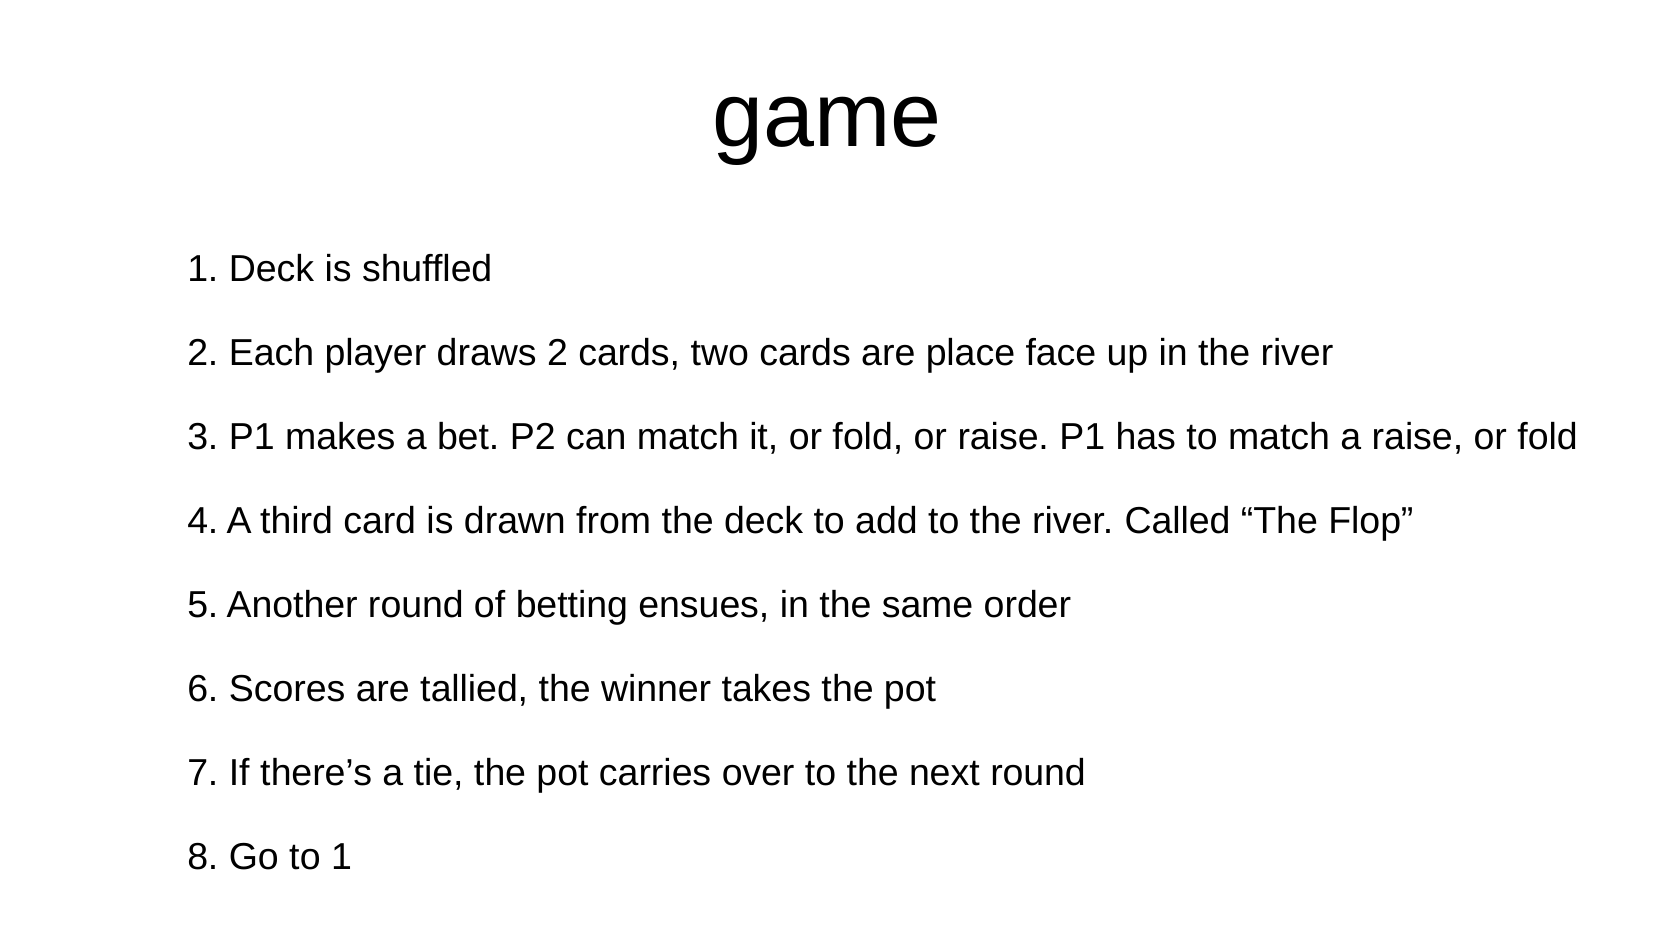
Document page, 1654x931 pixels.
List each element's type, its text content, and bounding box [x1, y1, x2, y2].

text_box 1. Deck is shuffled 2. Each player draws 2 cards, two cards are place face up in the river 3. P1 makes a bet. P2 can match it, or fold, or raise. P1 has to match a raise, or fold 4. A third card is drawn from the deck to add to the river. Called “The Flop” 5. Another round of betting ensues, in the same order 6. Scores are tallied, the winner takes the pot 7. If there’s a tie, the pot carries over to the next round 8. Go to 1 [172, 240, 1594, 885]
title game [82, 37, 1571, 193]
